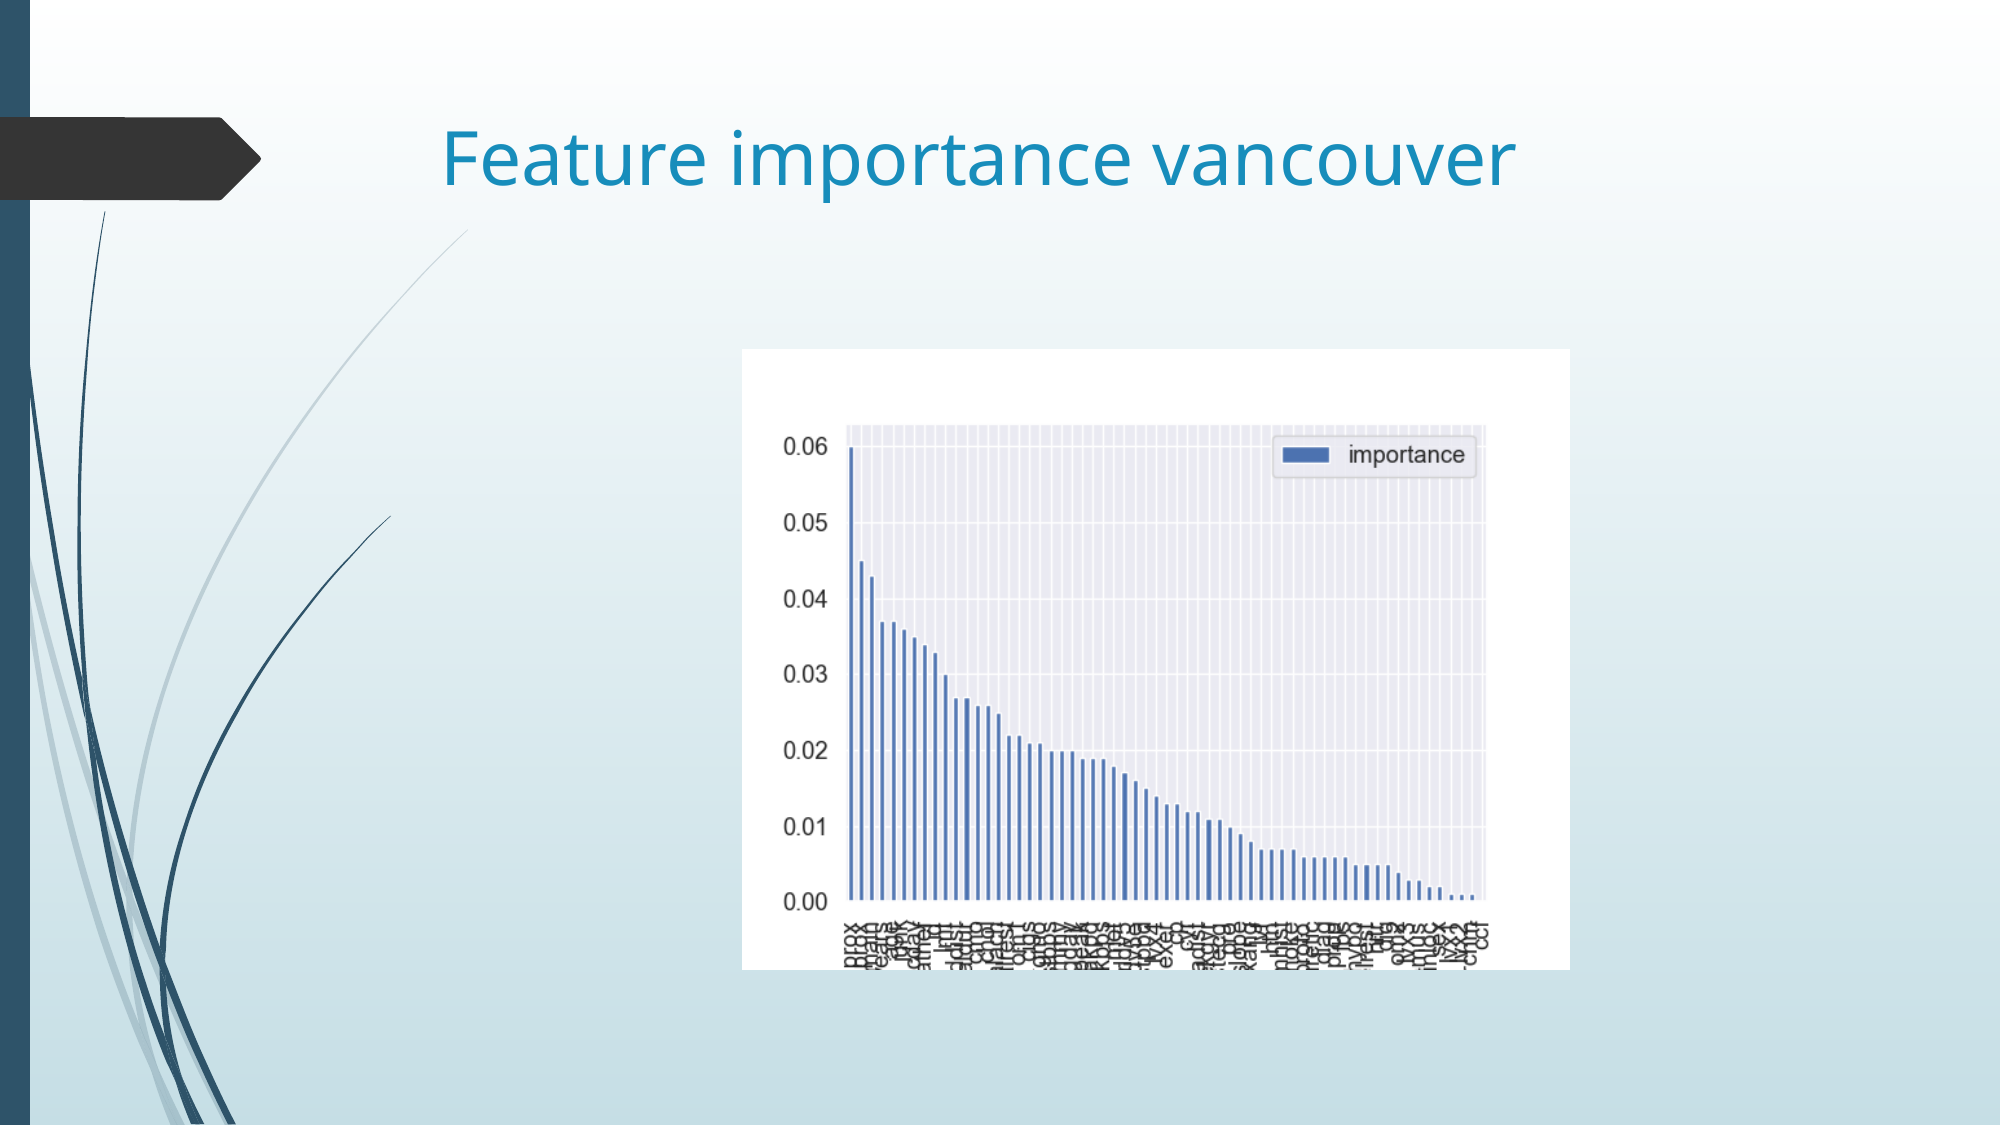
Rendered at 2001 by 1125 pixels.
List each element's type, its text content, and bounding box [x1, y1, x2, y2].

picture [742, 350, 1570, 970]
title Feature importance vancouver [425, 102, 1888, 313]
